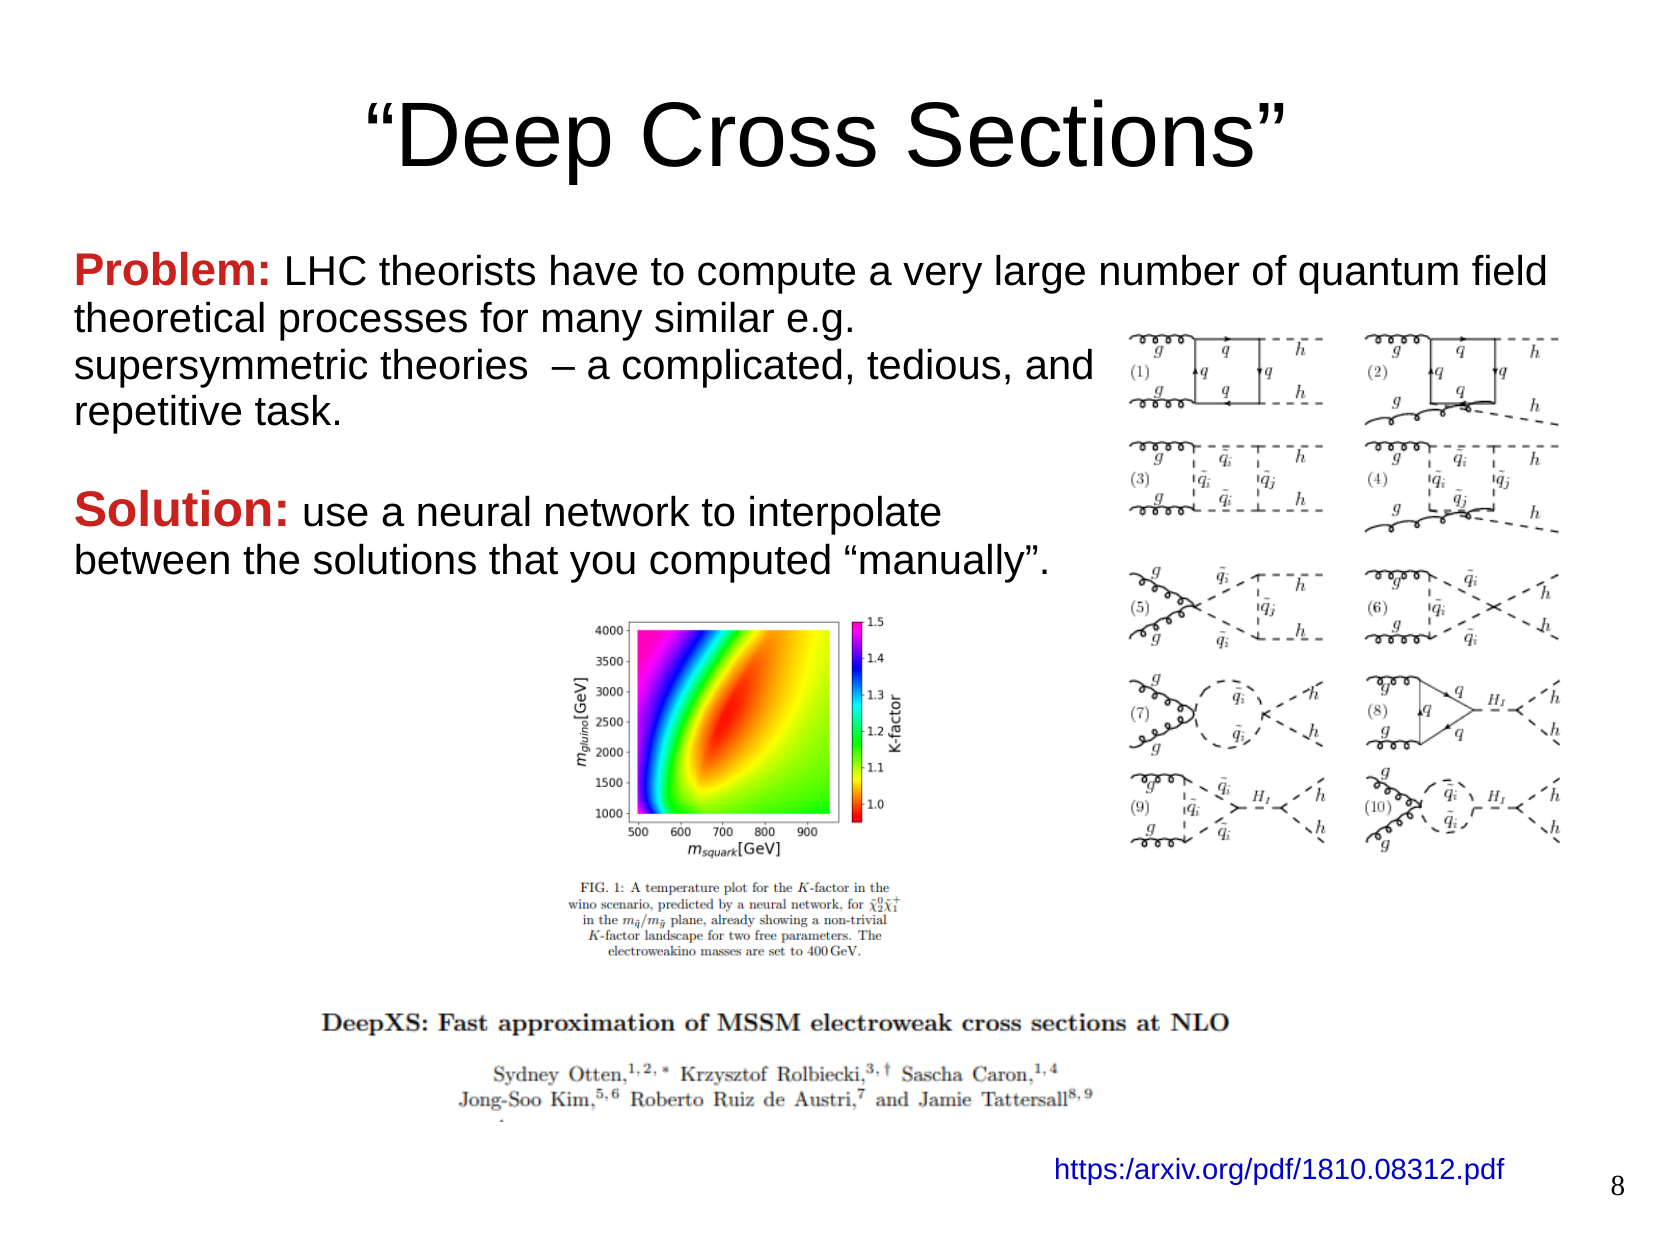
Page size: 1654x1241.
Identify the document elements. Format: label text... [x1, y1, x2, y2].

picture [295, 984, 1279, 1123]
title “Deep Cross Sections” [82, 31, 1571, 236]
picture [555, 602, 910, 971]
text_box Problem: LHC theorists have to compute a very large number of quantum field theoretical processes for many similar e.g. supersymmetric theories – a complicated, tedious, and repetitive task. Solution: use a neural network to interpolate between the solutions that you computed “manually”. [59, 236, 1607, 591]
text_box https:/arxiv.org/pdf/1810.08312.pdf [1039, 1145, 1571, 1226]
picture [1110, 591, 1588, 859]
